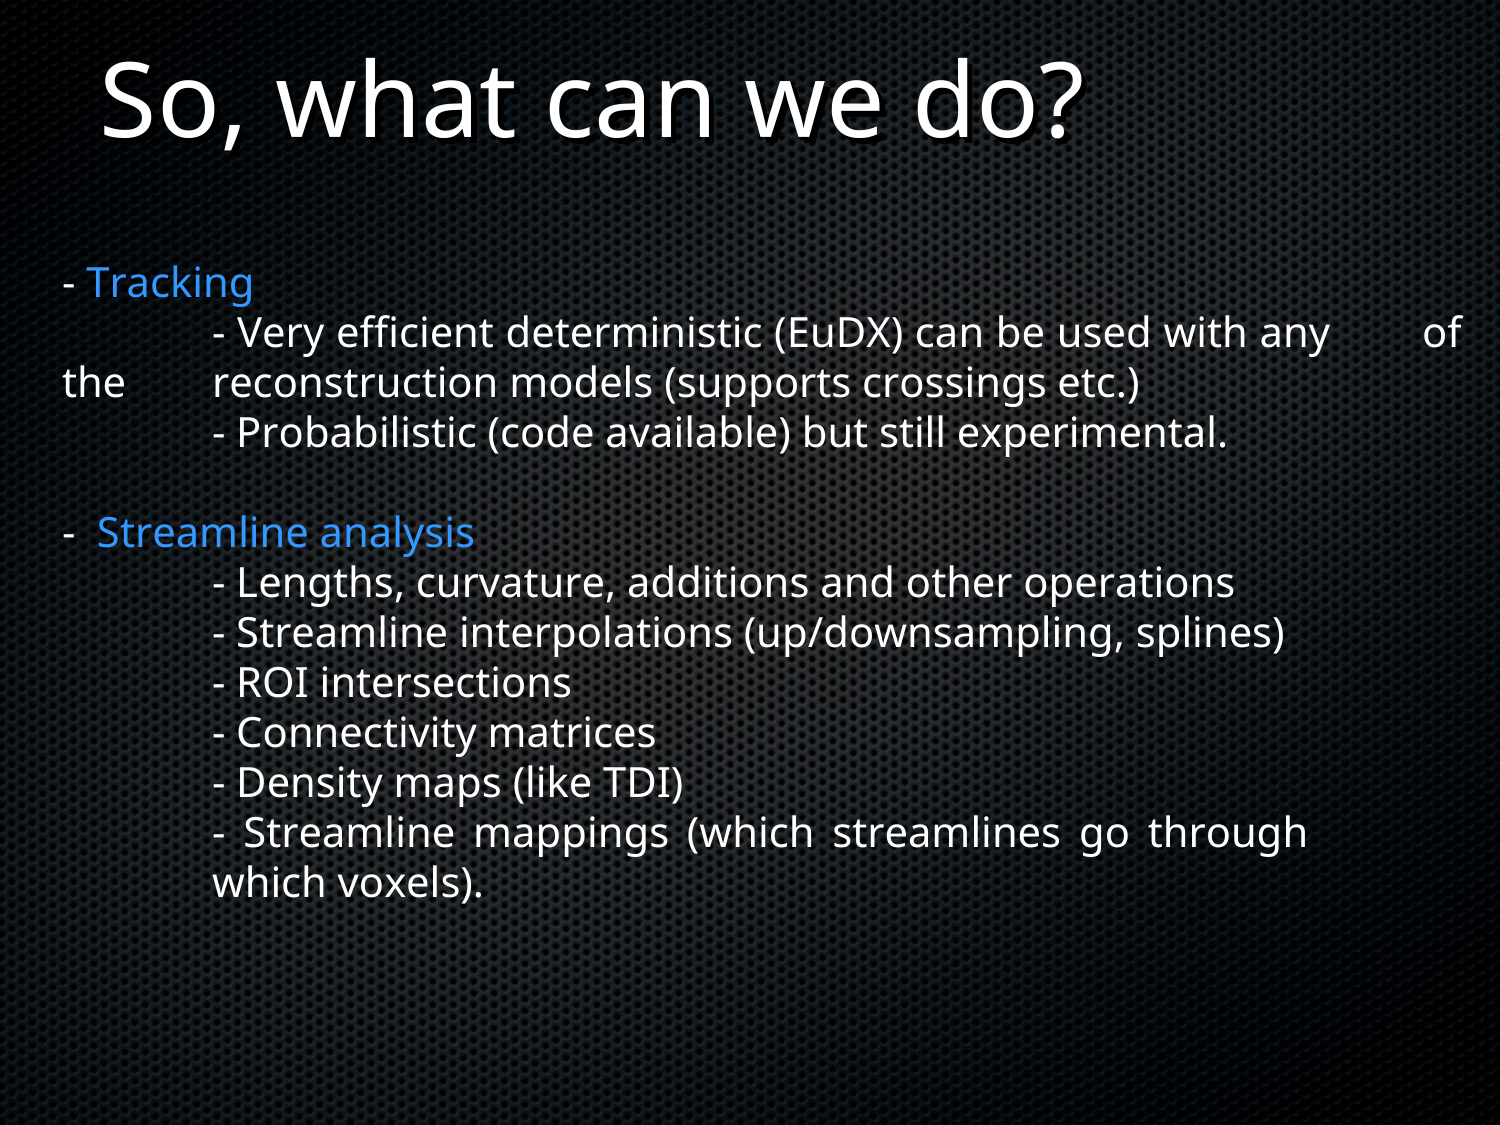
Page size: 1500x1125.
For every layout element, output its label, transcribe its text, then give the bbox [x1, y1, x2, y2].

picture [0, 0, 1500, 1125]
title So, what can we do? [91, 11, 1411, 181]
text_box - Tracking - Very efficient deterministic (EuDX) can be used with any of the reconstruction models (supports crossings etc.) - Probabilistic (code available) but still experimental. - Streamline analysis - Lengths, curvature, additions and other operations - Streamline interpolations (up/downsampling, splines) - ROI intersections - Connectivity matrices - Density maps (like TDI) - Streamline mappings (which streamlines go through which voxels). [47, 248, 1477, 1125]
